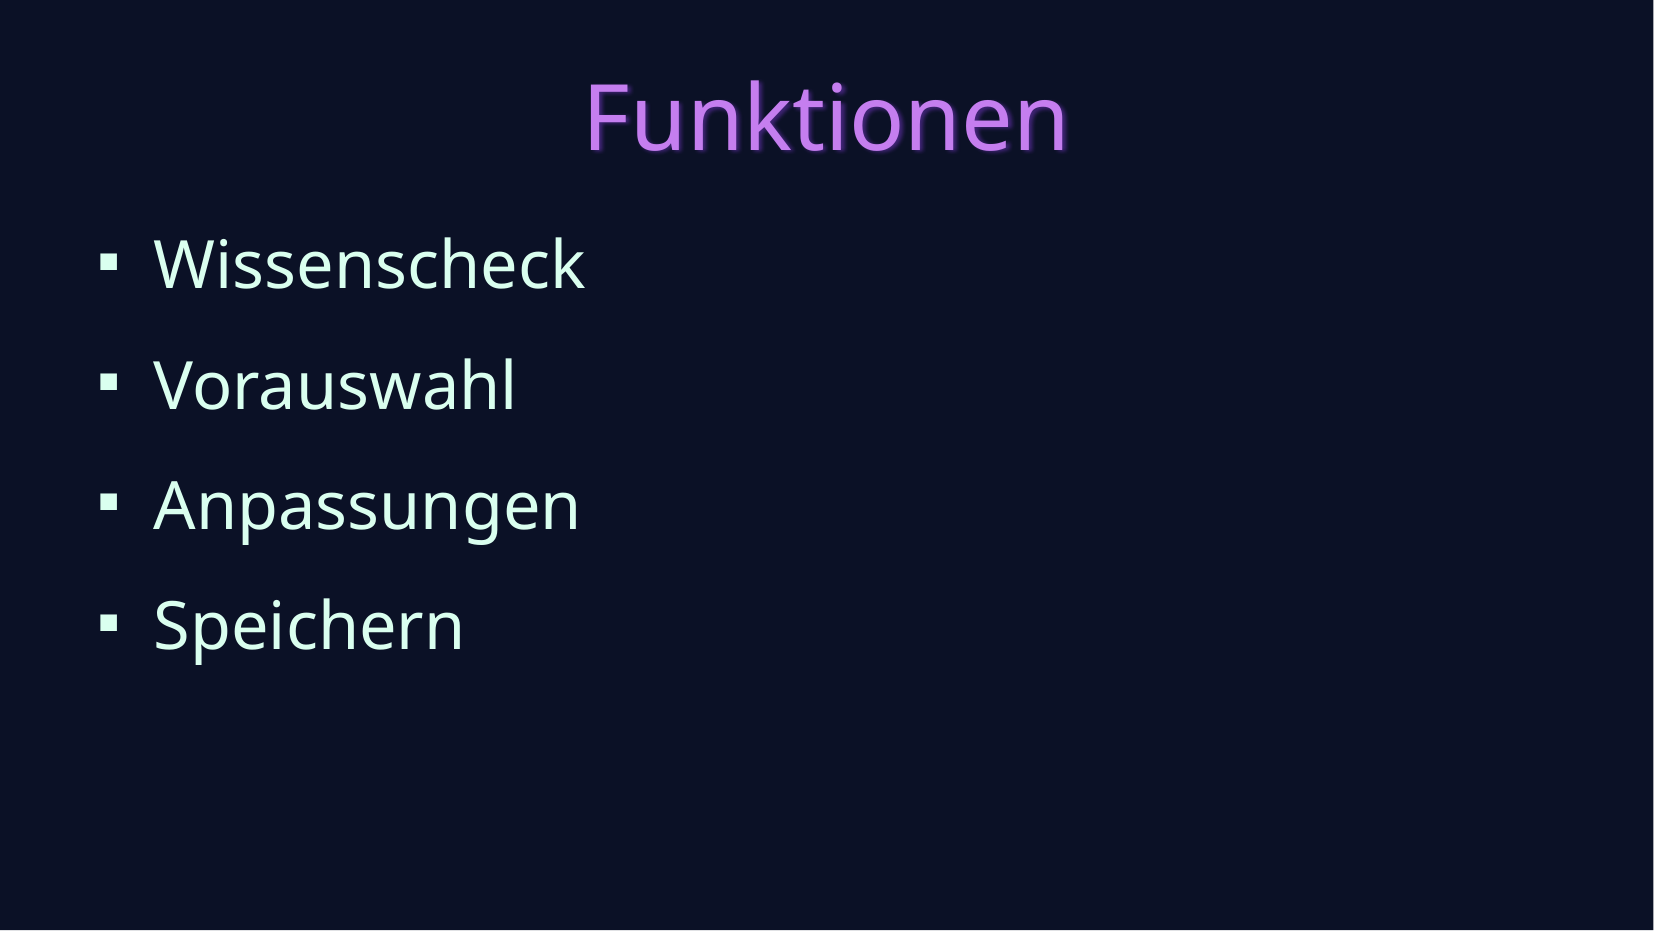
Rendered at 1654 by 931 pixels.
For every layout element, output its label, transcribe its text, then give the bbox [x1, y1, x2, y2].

list Wissenscheck Vorauswahl Anpassungen Speichern [82, 217, 809, 758]
title Funktionen [82, 37, 1571, 193]
